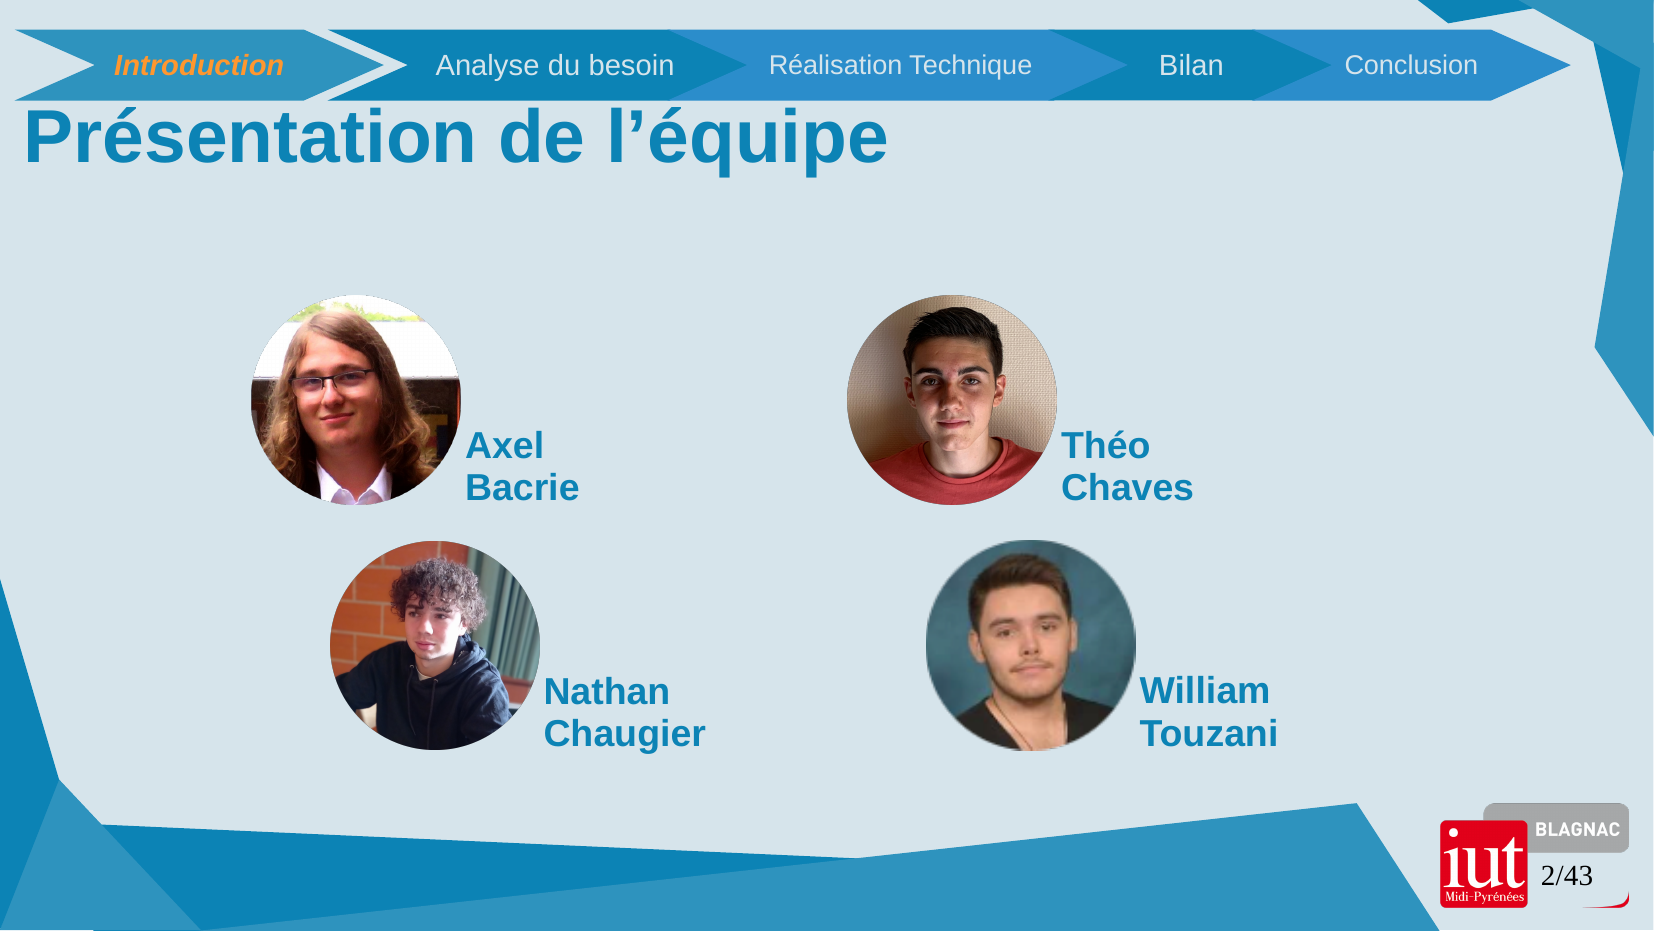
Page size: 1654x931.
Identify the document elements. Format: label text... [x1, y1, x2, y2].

picture [330, 541, 540, 750]
picture [1440, 803, 1629, 908]
text_box Axel Bacrie [450, 416, 670, 516]
title Présentation de l’équipe [23, 94, 1512, 179]
text_box Réalisation Technique [667, 29, 1125, 101]
text_box Introduction [14, 29, 384, 101]
text_box Conclusion [1252, 29, 1571, 101]
picture [251, 295, 461, 505]
text_box Analyse du besoin [327, 29, 744, 101]
text_box William Touzani [1124, 662, 1402, 762]
text_box Théo Chaves [1046, 416, 1287, 516]
text_box Nathan Chaugier [528, 662, 827, 762]
picture [926, 540, 1136, 751]
text_box Bilan [1048, 29, 1329, 101]
picture [847, 295, 1057, 505]
